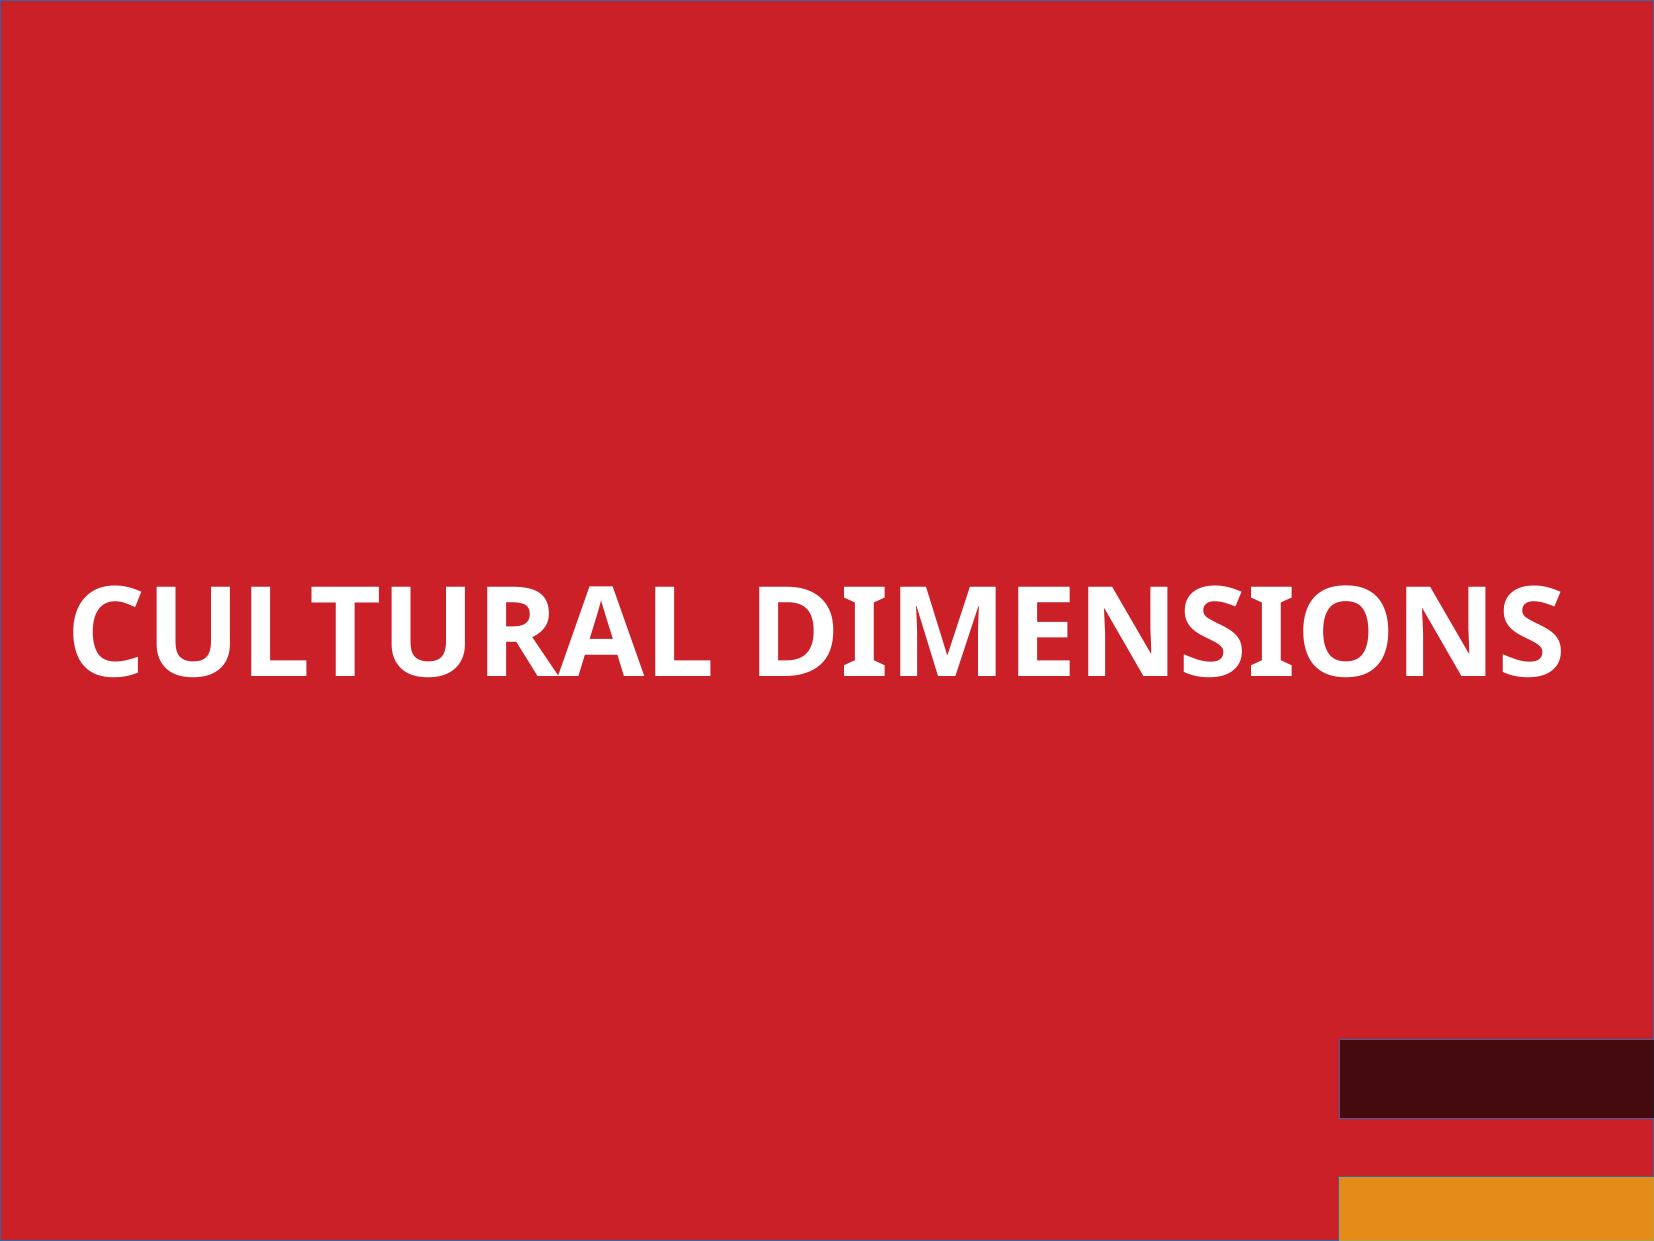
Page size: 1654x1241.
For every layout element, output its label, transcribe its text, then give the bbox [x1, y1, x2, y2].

text_box CULTURAL DIMENSIONS [52, 535, 1628, 691]
text_box [0, 0, 1654, 1241]
